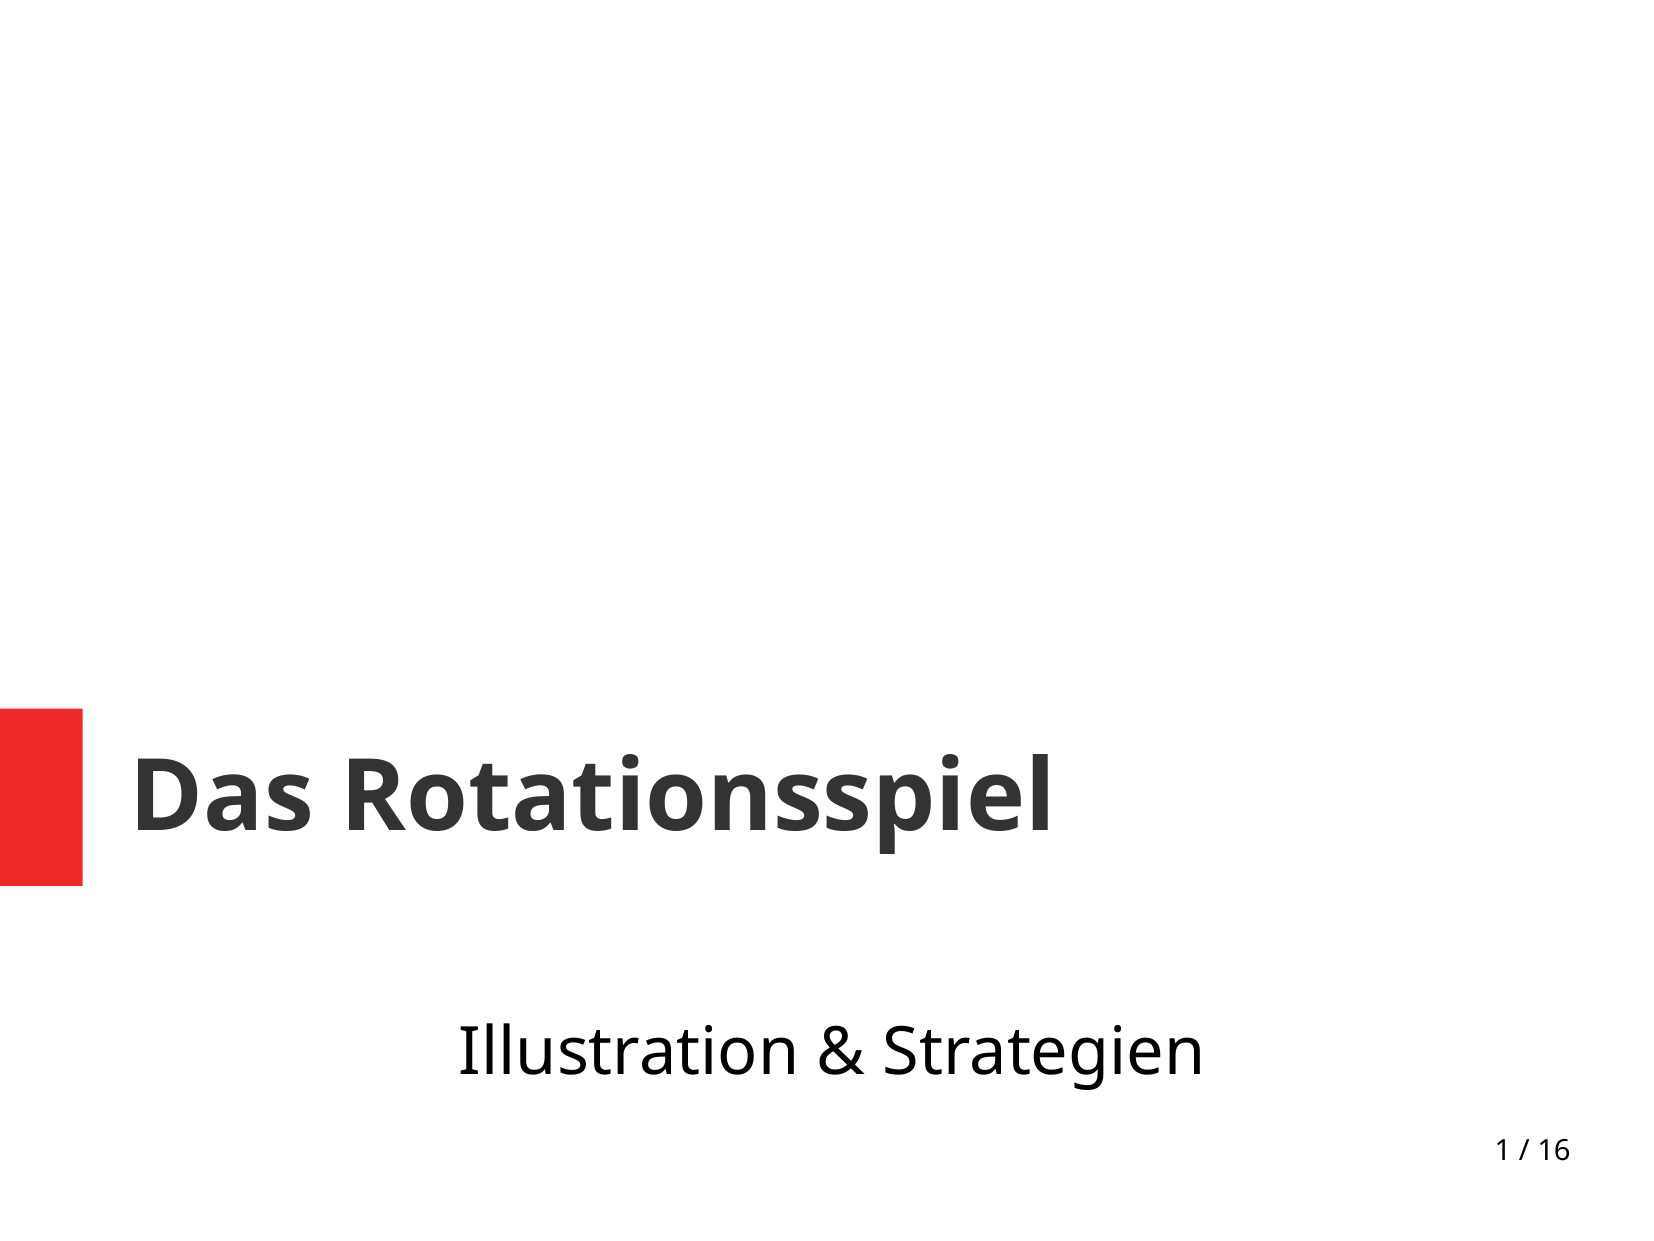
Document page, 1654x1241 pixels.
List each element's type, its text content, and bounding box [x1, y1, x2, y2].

subtitle Illustration & Strategien [129, 968, 1536, 1130]
title Das Rotationsspiel [129, 655, 1536, 928]
